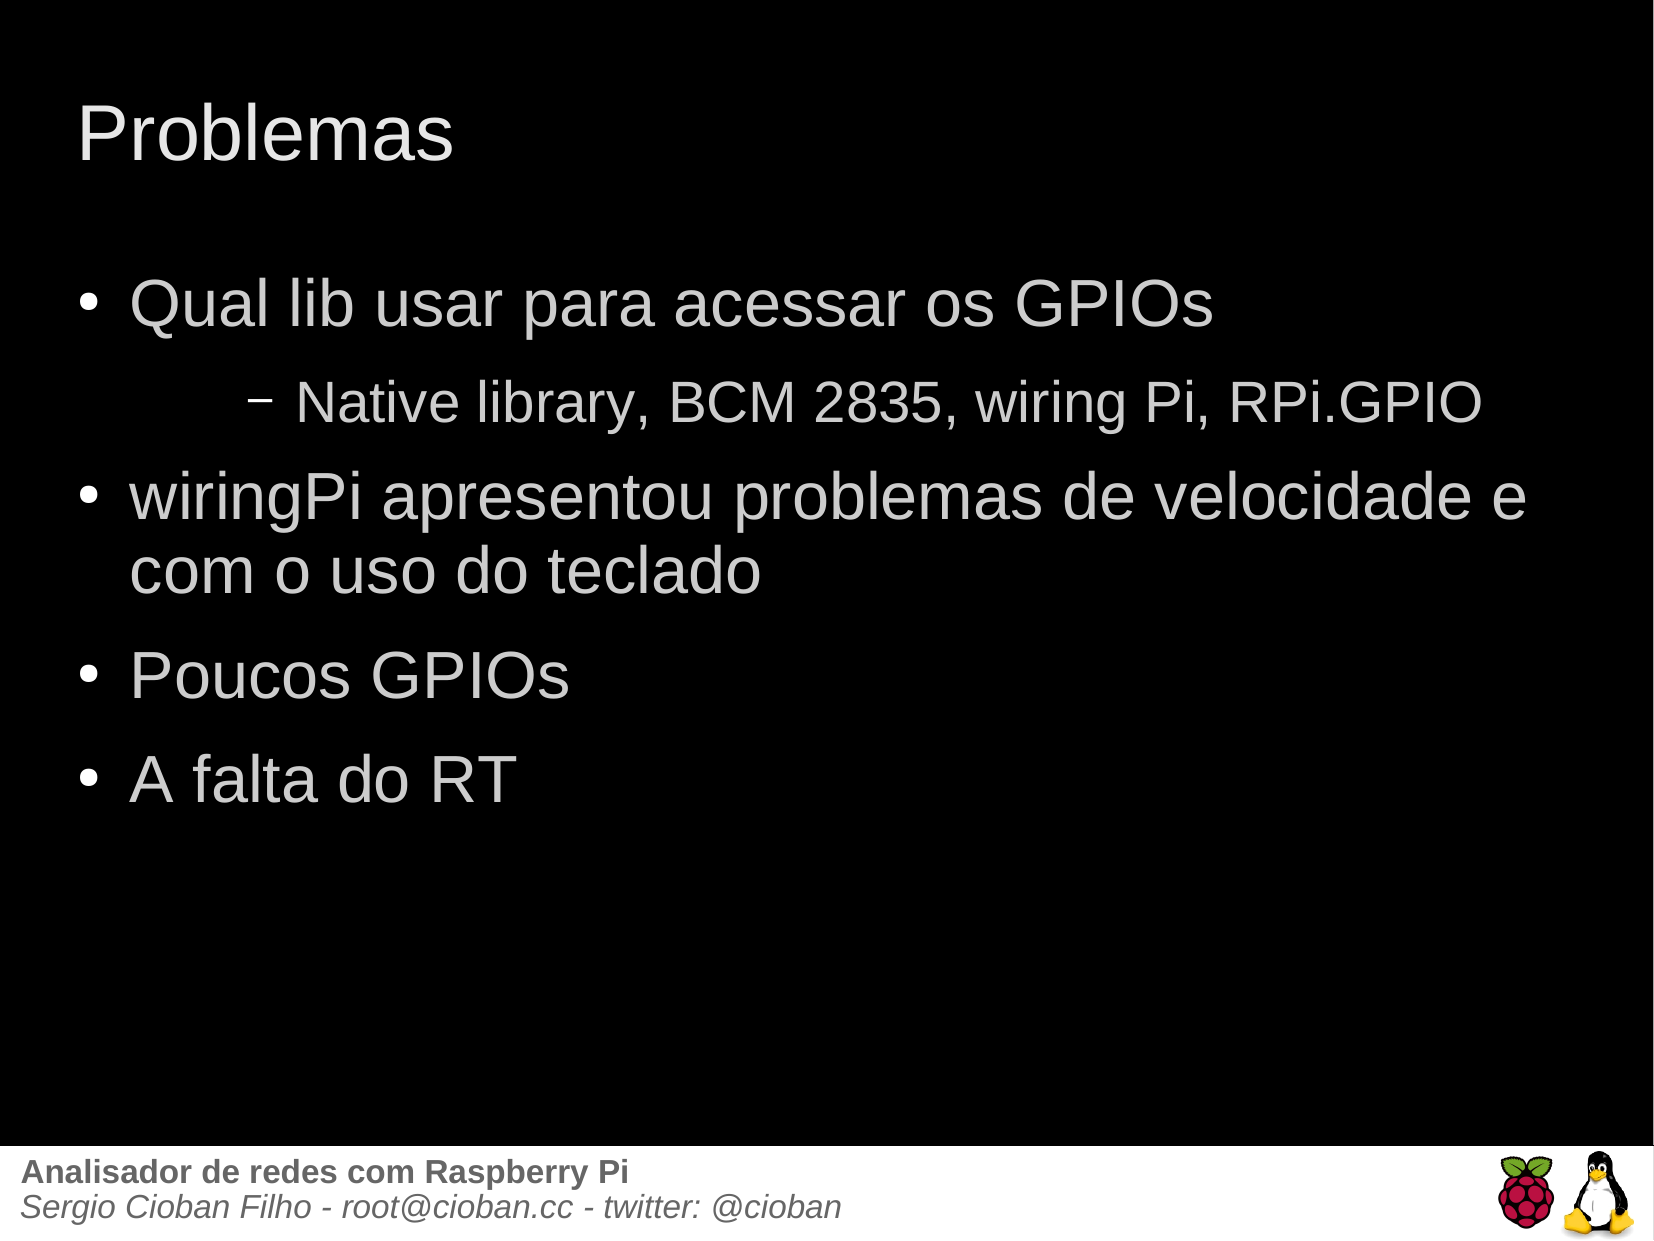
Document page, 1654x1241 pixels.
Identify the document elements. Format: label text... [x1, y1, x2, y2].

list Qual lib usar para acessar os GPIOs Native library, BCM 2835, wiring Pi, RPi.GPIO wiringPi apresentou problemas de velocidade e com o uso do teclado Poucos GPIOs A falta do RT [59, 265, 1548, 1043]
picture [1476, 1147, 1634, 1240]
title Problemas [76, 29, 1565, 237]
